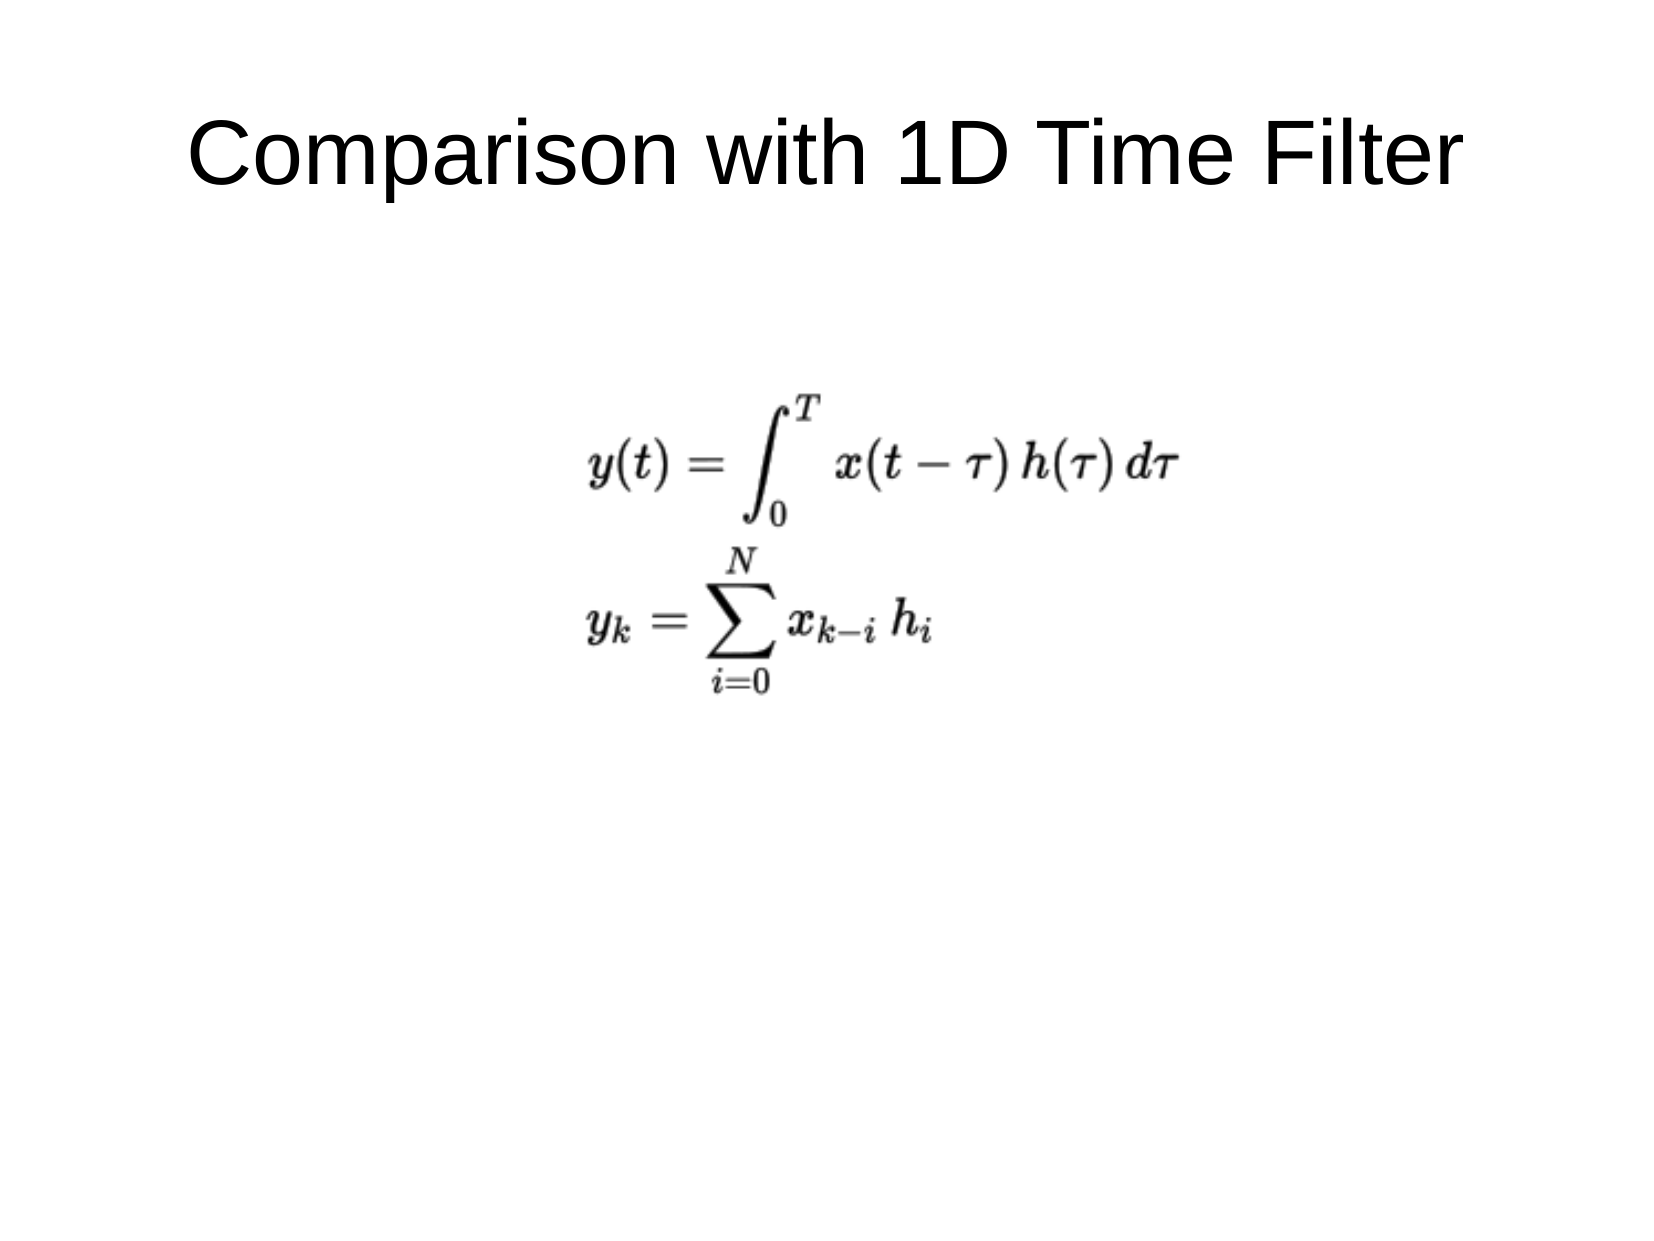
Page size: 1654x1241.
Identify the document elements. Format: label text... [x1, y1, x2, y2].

title Comparison with 1D Time Filter [82, 49, 1571, 257]
picture [540, 374, 1186, 706]
